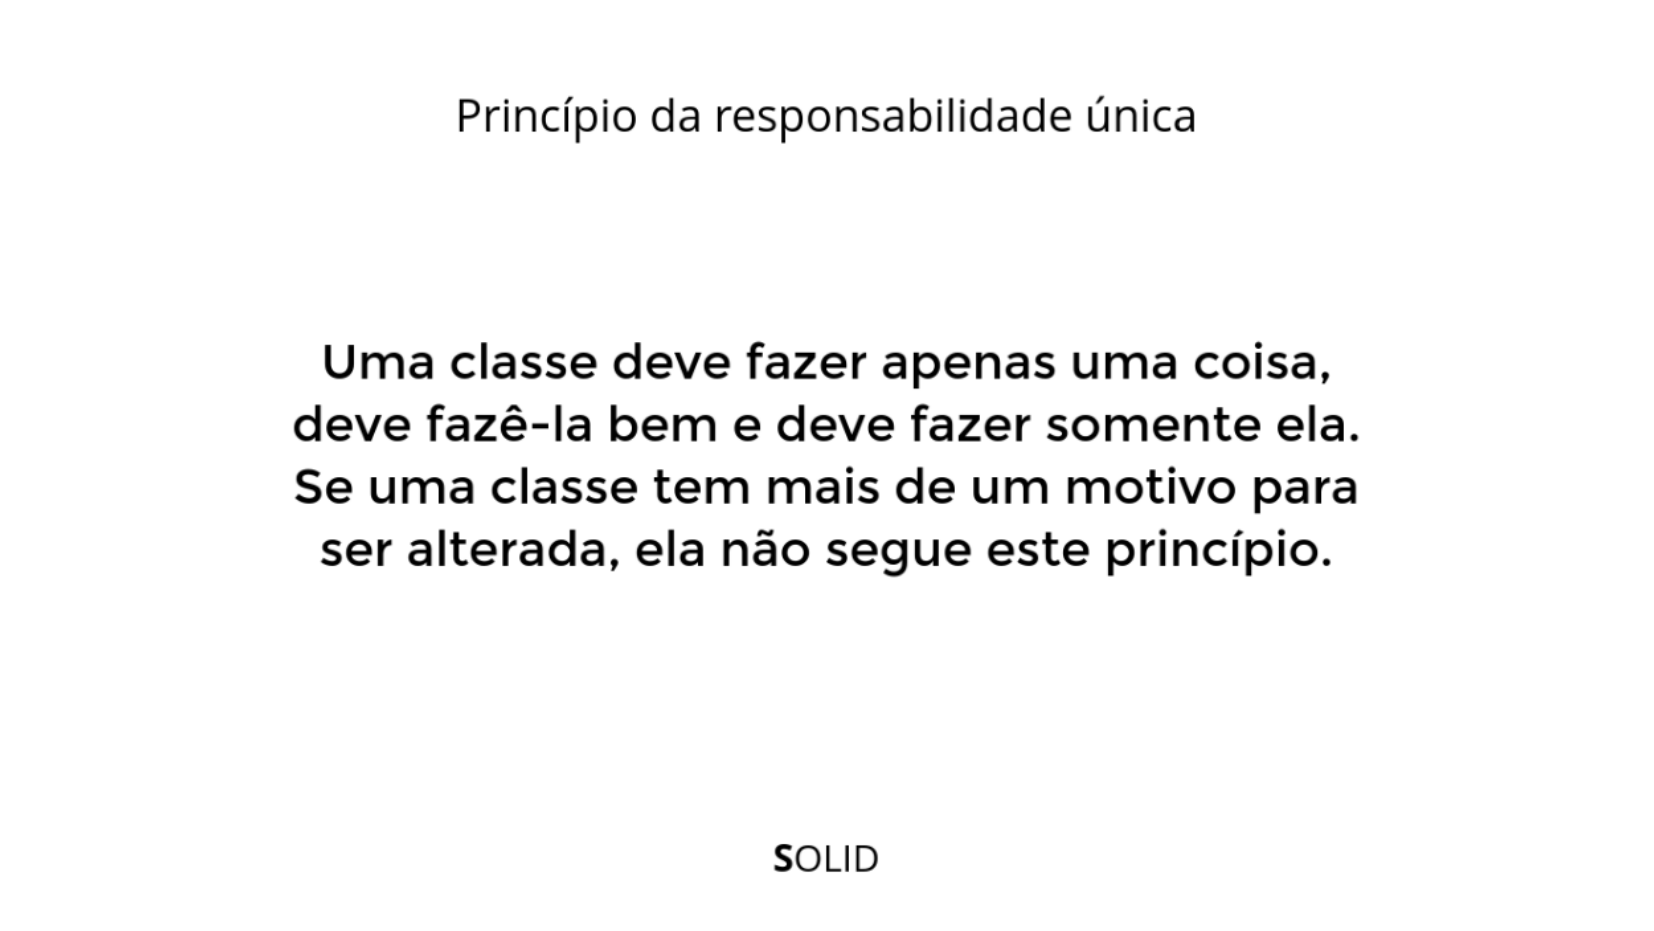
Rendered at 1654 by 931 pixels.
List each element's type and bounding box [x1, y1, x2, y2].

picture [239, 0, 1418, 930]
